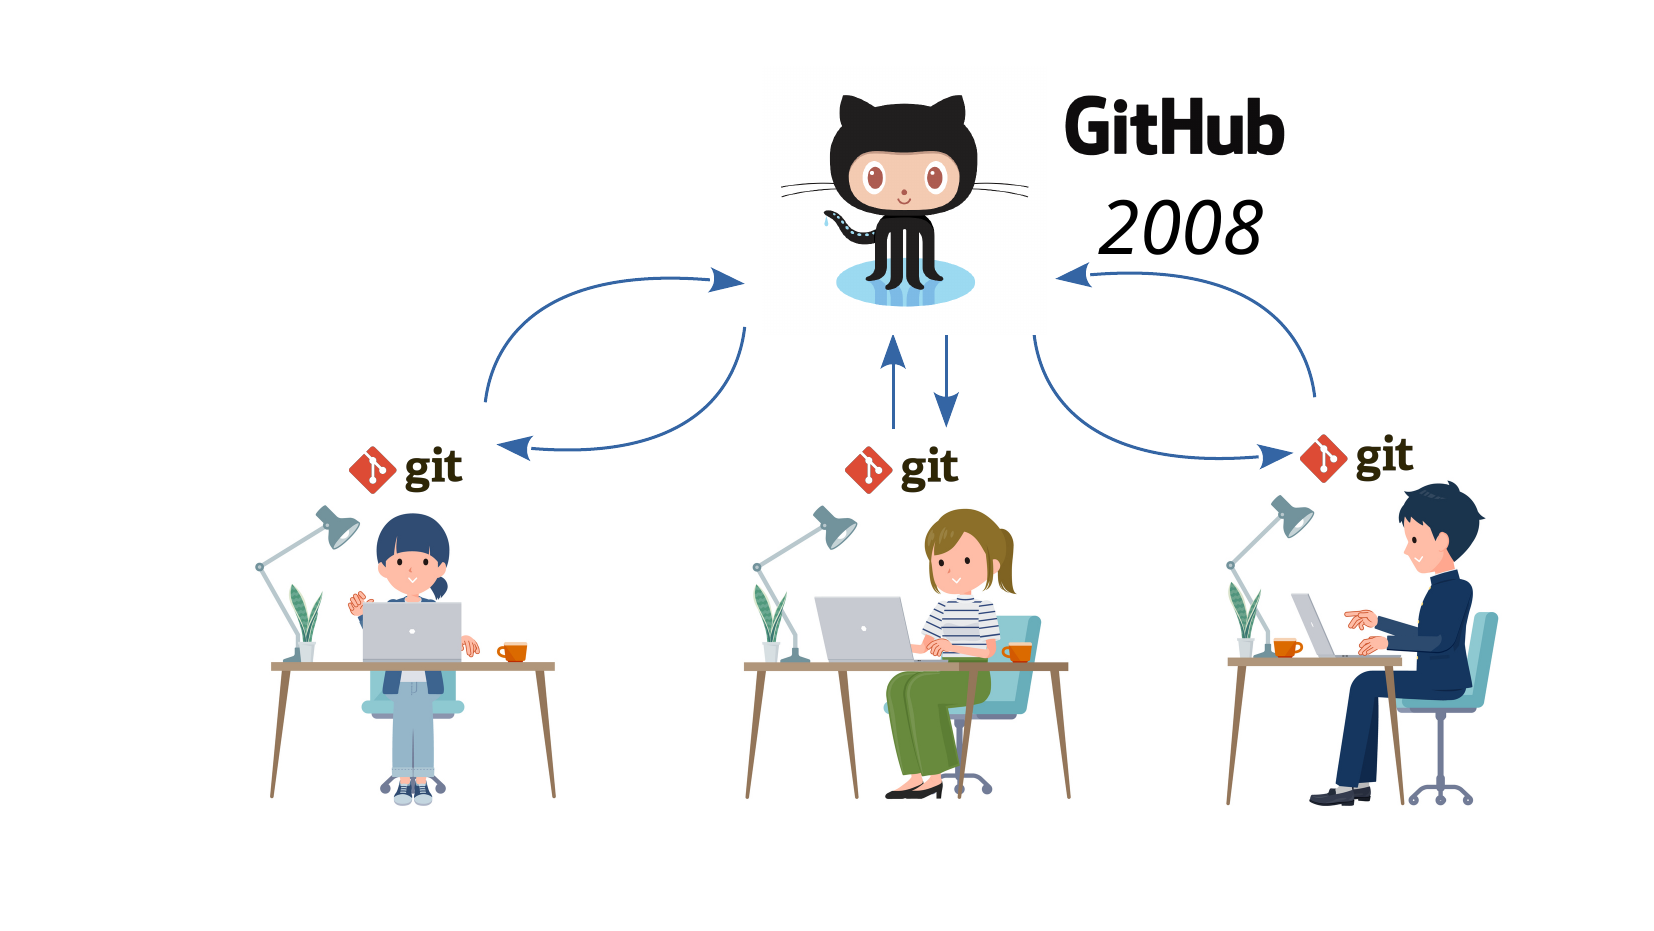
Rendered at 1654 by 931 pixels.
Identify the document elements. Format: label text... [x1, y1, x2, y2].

picture [695, 446, 1105, 832]
picture [1053, 80, 1296, 167]
picture [161, 446, 628, 868]
picture [762, 66, 1047, 335]
text_box 2008 [1022, 167, 1341, 258]
picture [1182, 433, 1515, 830]
